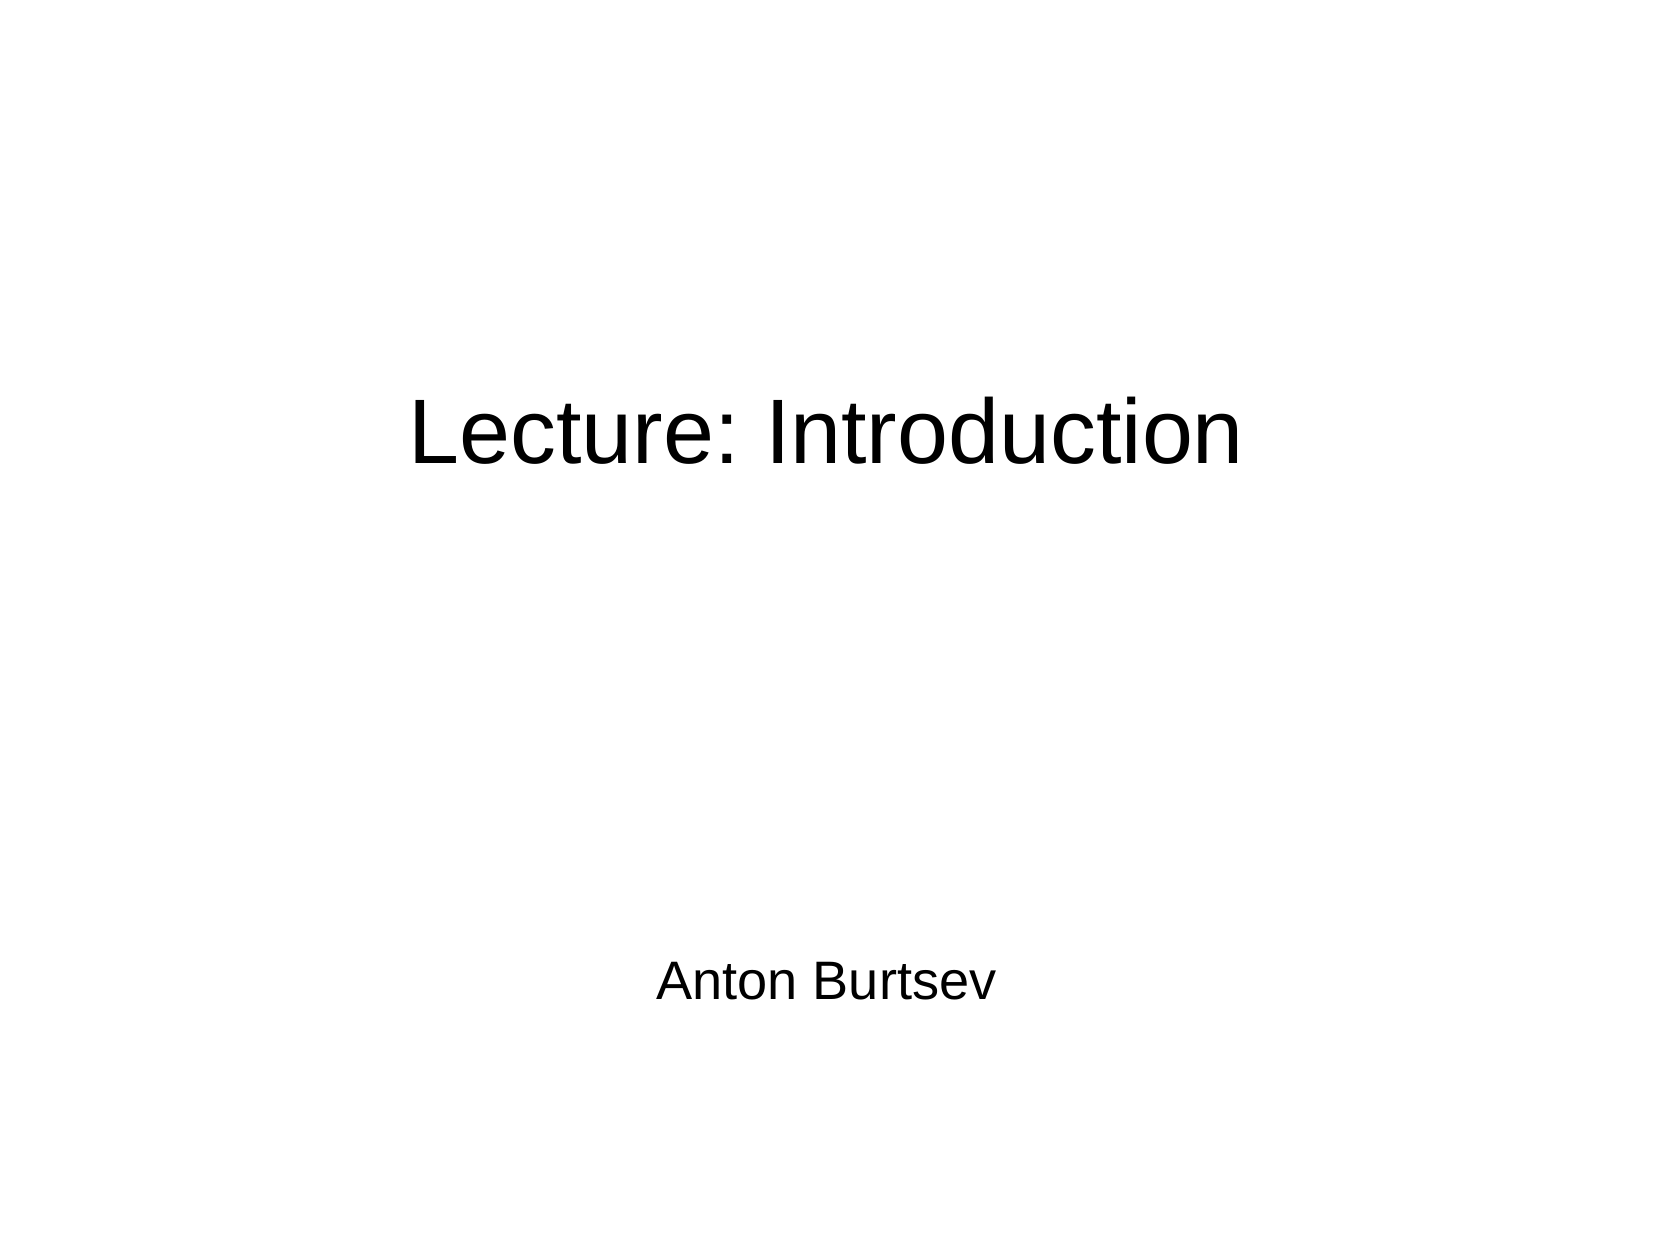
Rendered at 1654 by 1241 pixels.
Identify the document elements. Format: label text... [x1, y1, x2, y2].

title Lecture: Introduction [82, 113, 1571, 637]
subtitle Anton Burtsev [82, 637, 1571, 1109]
